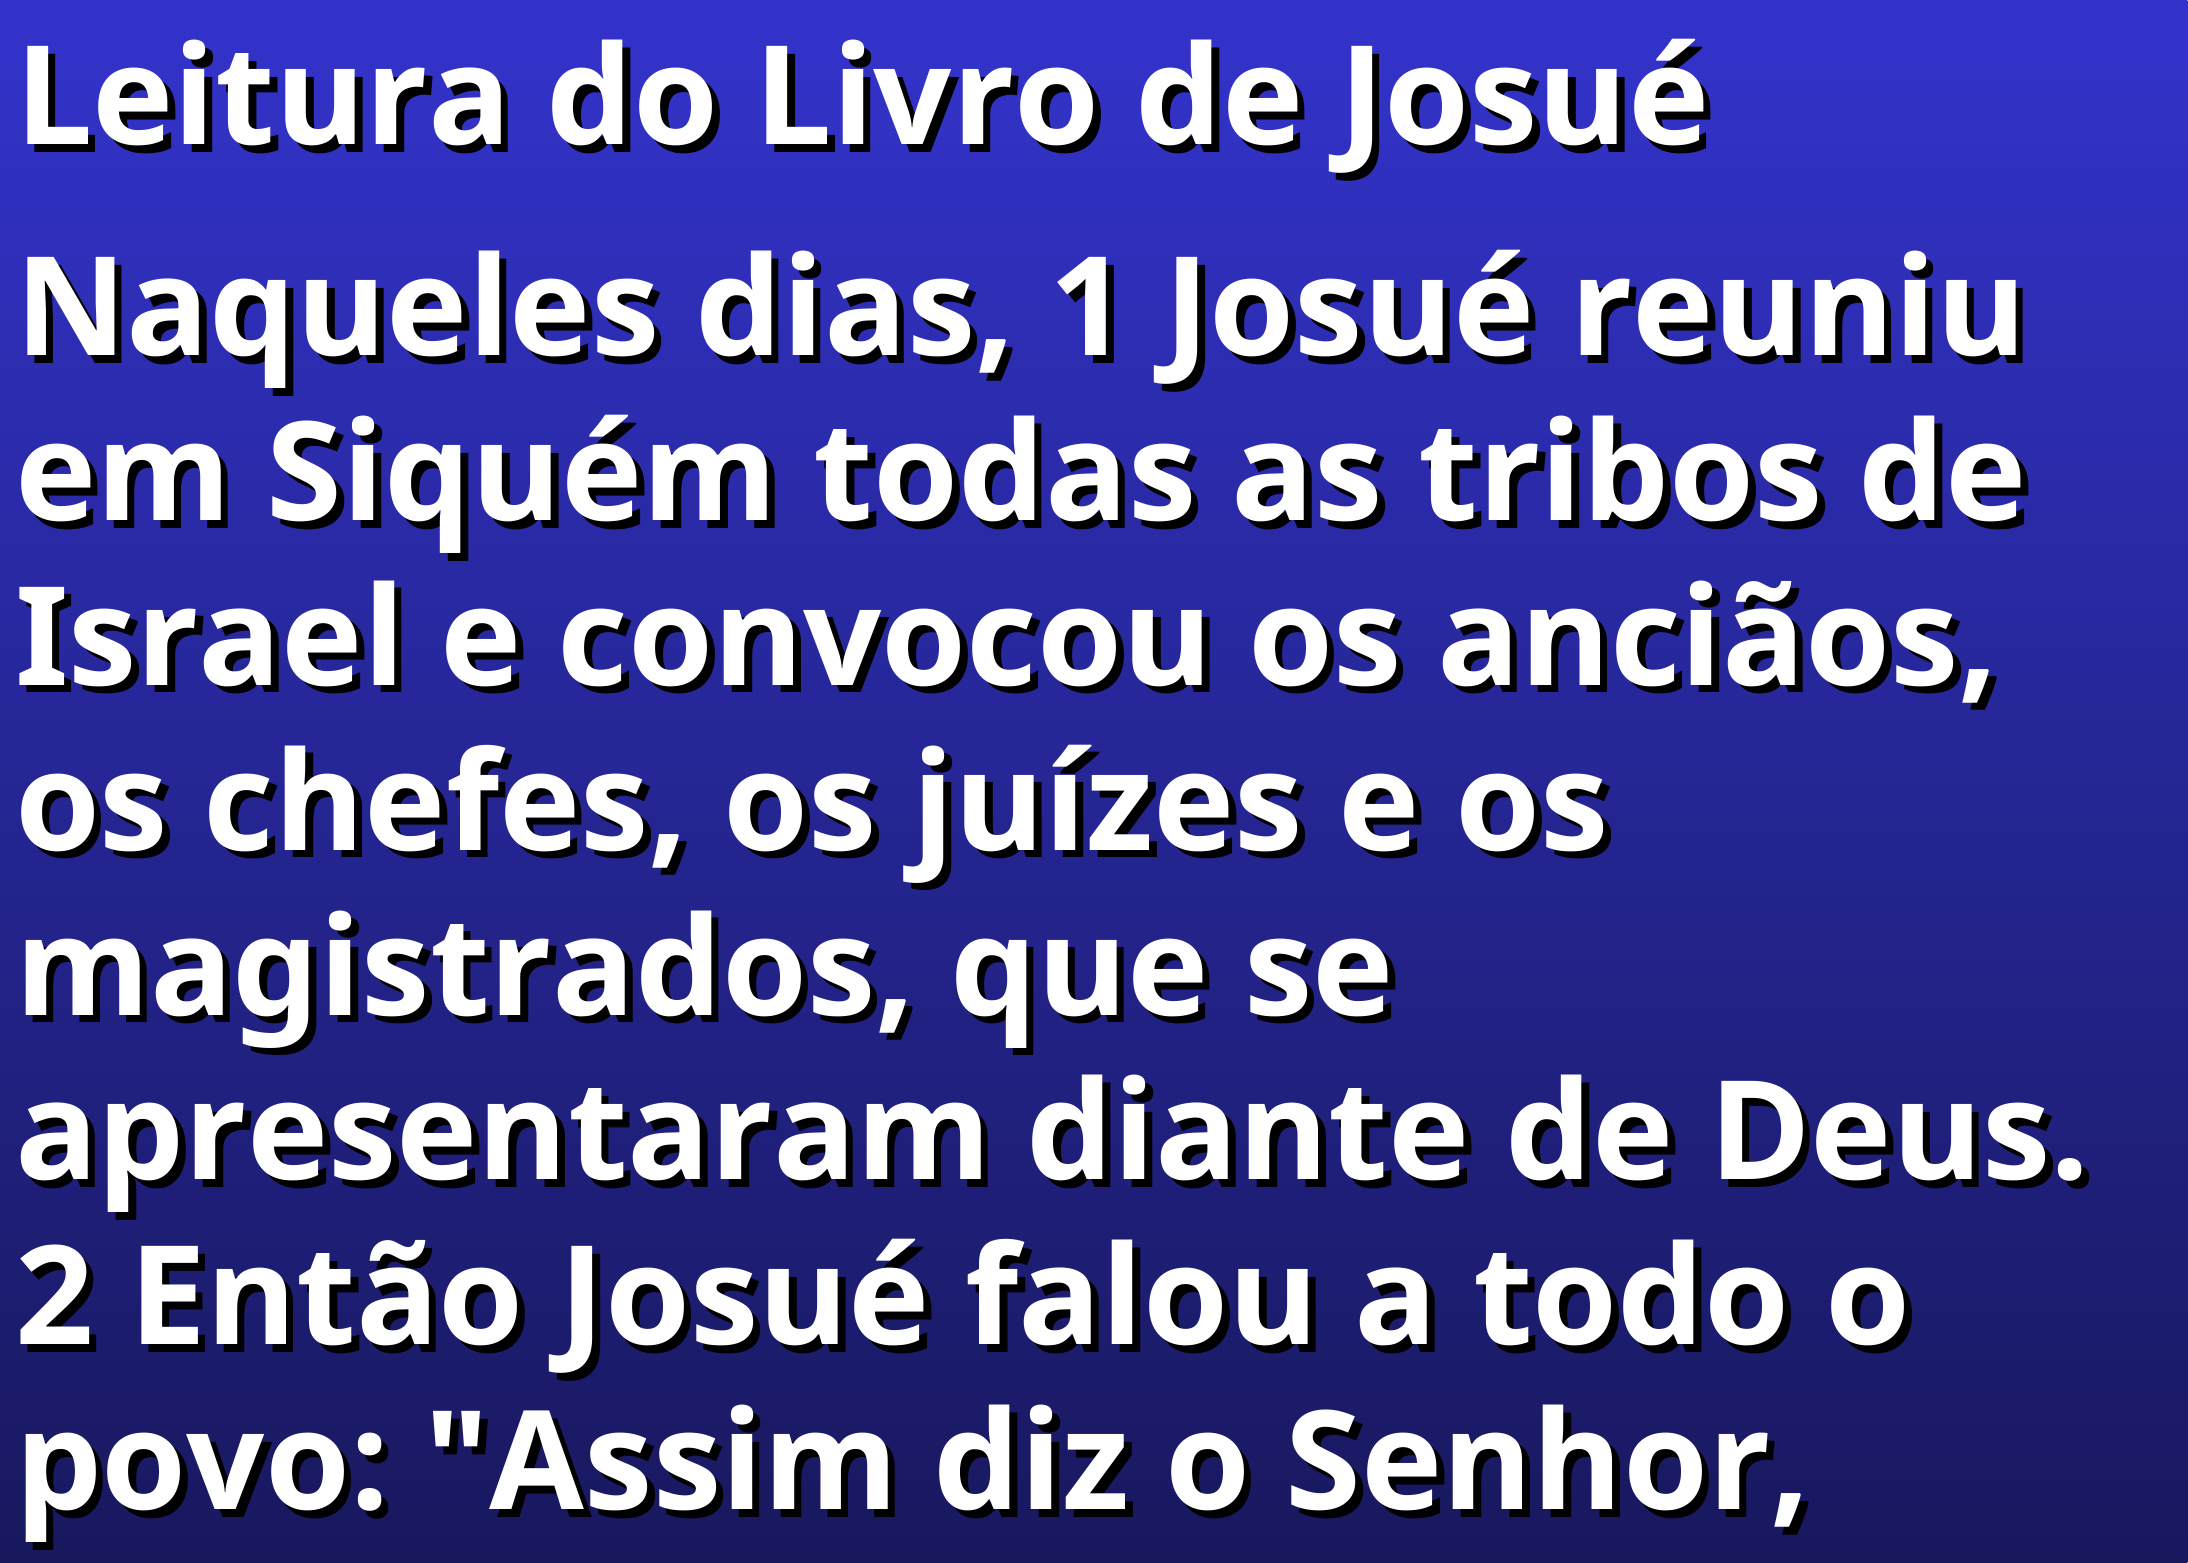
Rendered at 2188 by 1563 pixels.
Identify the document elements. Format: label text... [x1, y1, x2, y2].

text_box Leitura do Livro de Josué Naqueles dias, 1 Josué reuniu em Siquém todas as tribos de Israel e convocou os anciãos, os chefes, os juízes e os magistrados, que se apresentaram diante de Deus. 2 Então Josué falou a todo o povo: "Assim diz o Senhor, Deus de Israel: Vossos pais, Taré, pai de Abraão e de Nacor habitaram outrora do outro lado do rio Eufrates e serviram a deuses estranhos. 3 Mas eu tirei Abraão, vosso pai, dos confins da Mesopotâmia, e o conduzi através de toda a terra de Canaã, e multipliquei a sua descendência. 4 Dei-lhe Isaac, e a este dei Jacó e Esaú. E a Esaú, um deles, dei em propriedade o monte Seir; Jacó, porém, e seus filhos desceram para o Egito. 5 Em seguida, enviei Moisés e Aarão e castiguei o Egito com prodígios que realizei em seu meio, e depois disso vos tirei de lá. 6 Fiz, portanto, que vossos pais saíssem do Egito, e assim chegastes ao mar. Os egípcios perseguiram vossos pais, com carros e cavaleiros, até ao mar Vermelho. 7 Vossos pais clamaram então ao Senhor, e ele colocou trevas entre vós e os egípcios. Depois trouxe sobre estes o mar, que os recobriu. Vossos olhos viram todas as coisas que eu fiz no Egito e habitastes no deserto muito tempo. 8 Eu vos introduzi na terra dos amorreus que habitavam do outro lado do rio Jordão. E, quando guerrearam contra vós, eu os entreguei em vossas mãos, e assim ocupastes a sua terra e os exterminastes. 9 Levantou-se então Balac, filho de Sefor, rei de Moab, e combateu contra Israel, e mandou chamar Balaão, filho de Beor, para que vos amaldiçoasse. 10 Eu, porém, não o quis ouvir. Ao contrário, abençoei-vos por sua boca, e vos livrei de suas mãos. 11 A seguir, atravessastes o Jordão e chegastes a Jericó. Mas combateram contra vós os habitantes desta cidade — os amorreus, os fereseus, os cananeus, os hititas, os gergeseus, os heveus e os jebuseus. Eu, porém, entreguei-os em vossas mãos. 12 Enviei à vossa frente vespões que os expulsaram da vossa presença — os dois reis dos amorreus — e isso não com a tua espada nem com o teu arco. 13 Eu vos dei uma terra que não lavrastes, cidades que não edificastes, e nelas habitais, vinhas e olivais que não plantastes, e comeis de seus frutos". [0, 0, 2188, 1563]
